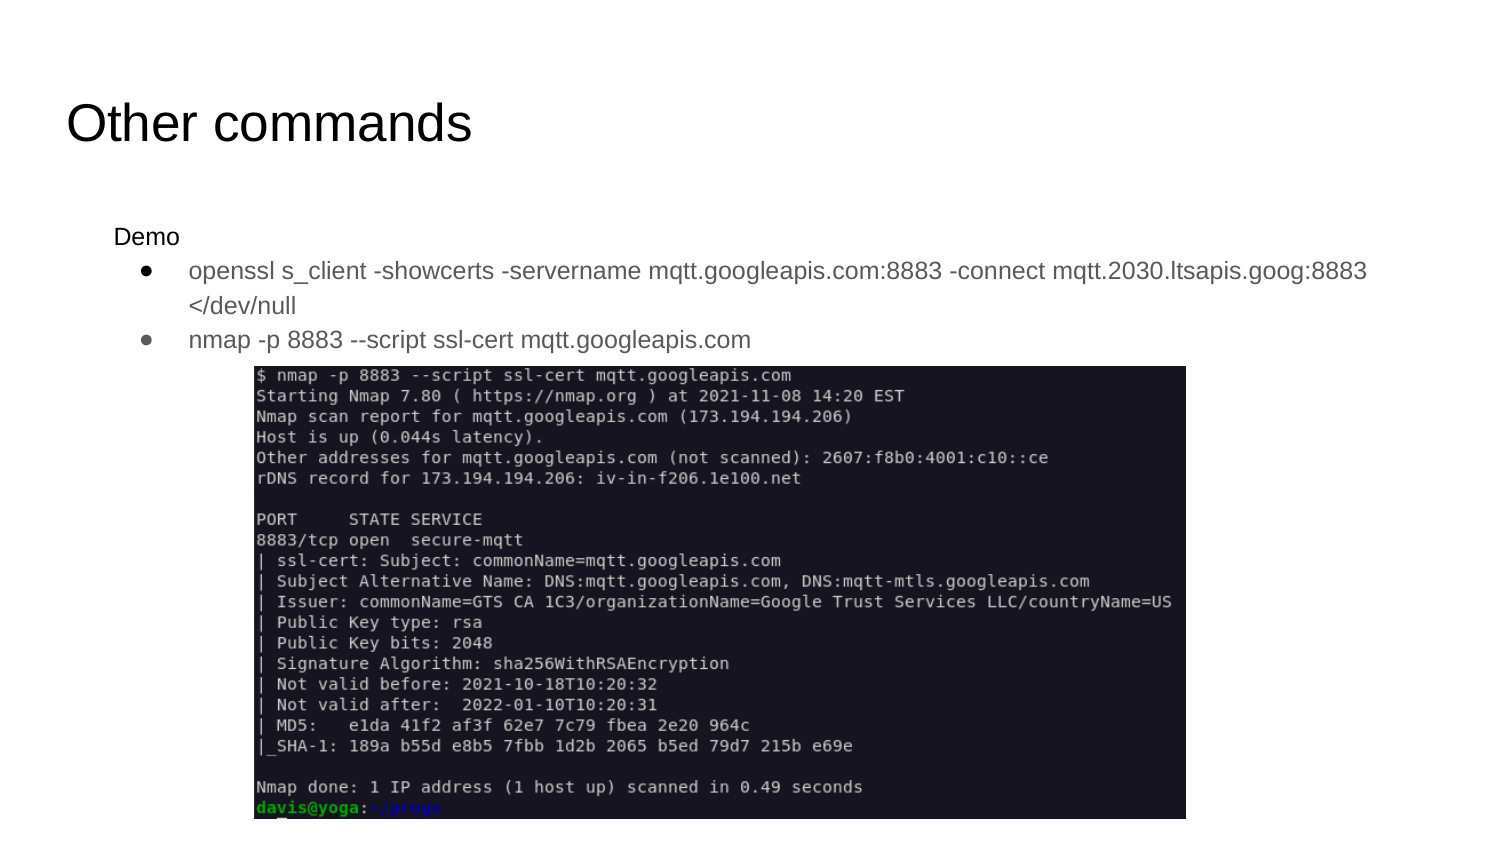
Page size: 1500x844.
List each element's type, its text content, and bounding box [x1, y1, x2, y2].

text_box Demo openssl s_client -showcerts -servername mqtt.googleapis.com:8883 -connect mqtt.2030.ltsapis.goog:8883 </dev/null nmap -p 8883 --script ssl-cert mqtt.googleapis.com [98, 205, 1386, 369]
title Other commands [51, 72, 1449, 167]
picture [254, 366, 1186, 819]
